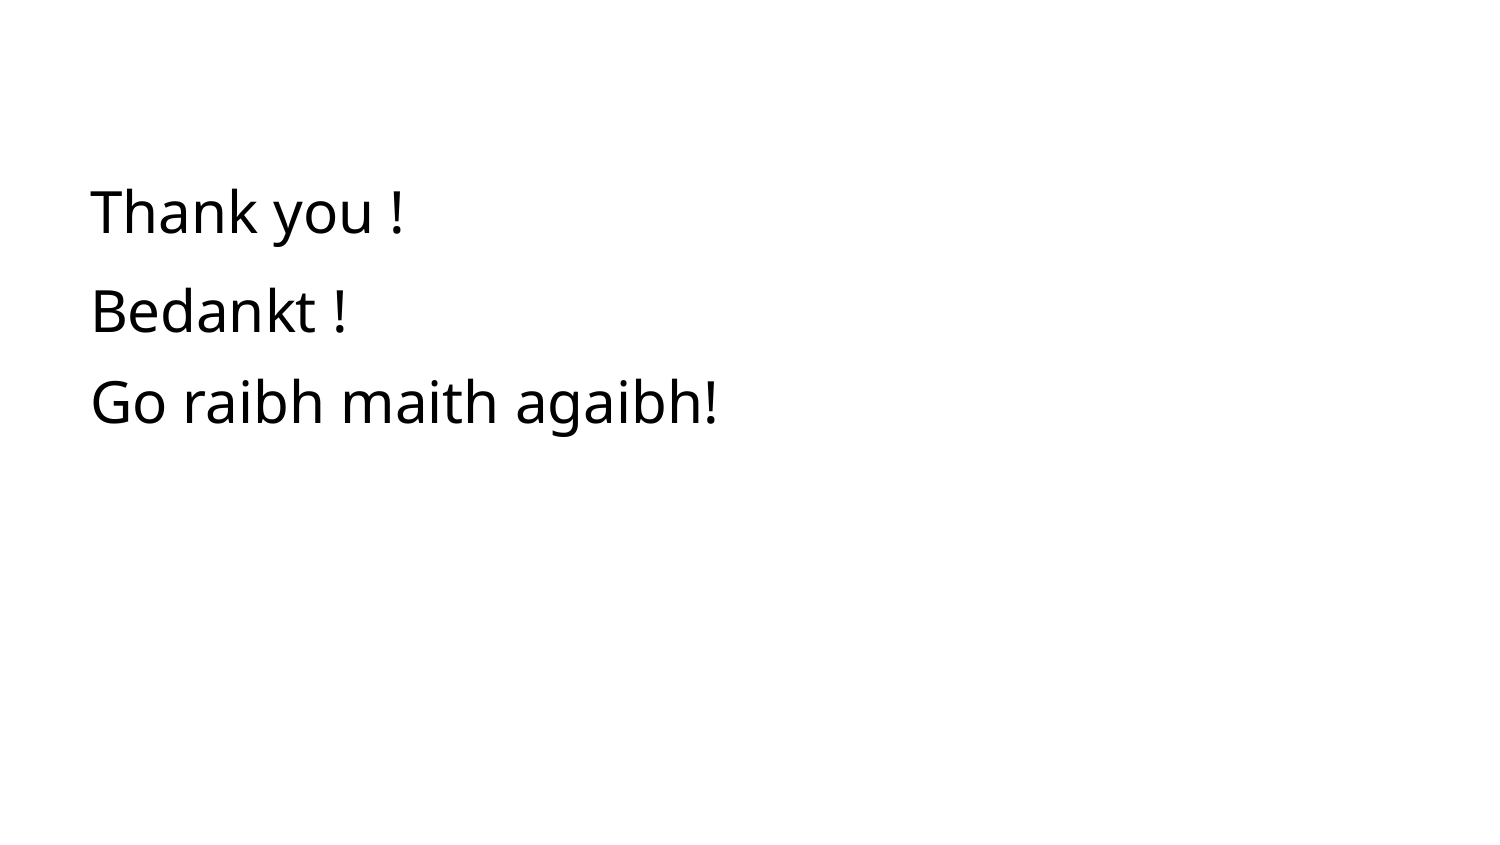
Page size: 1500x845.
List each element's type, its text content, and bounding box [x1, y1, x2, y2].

list Thank you ! Bedankt ! Go raibh maith agaibh! [0, 151, 1398, 472]
